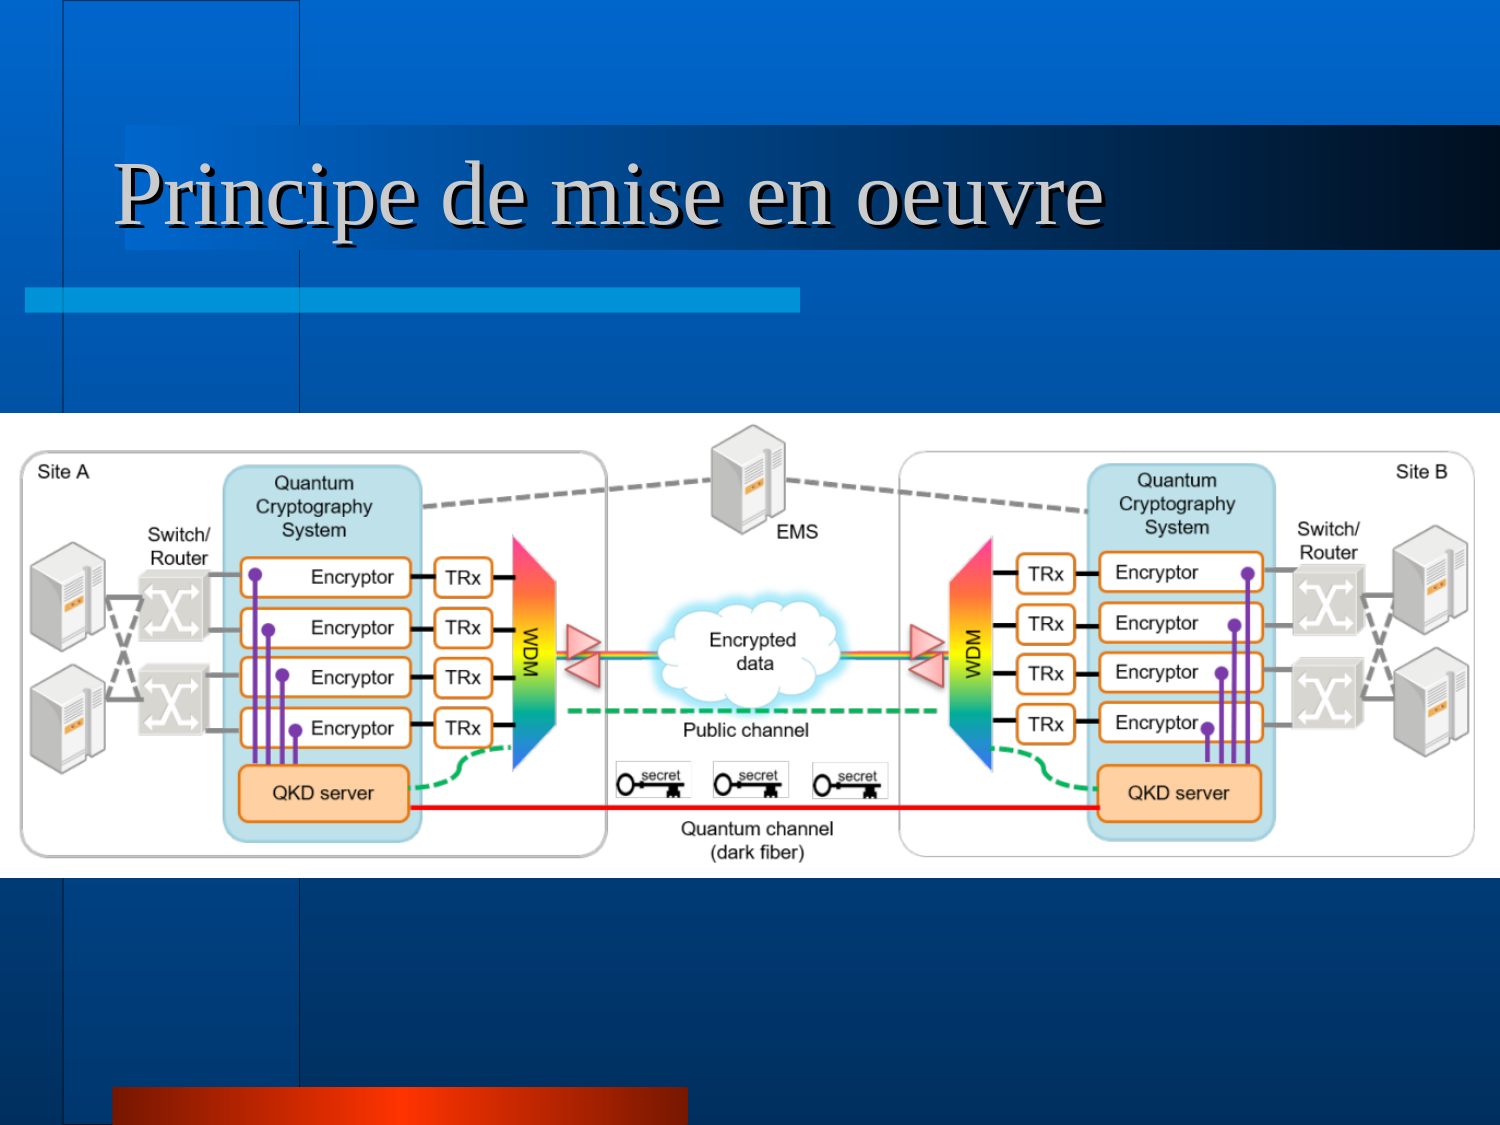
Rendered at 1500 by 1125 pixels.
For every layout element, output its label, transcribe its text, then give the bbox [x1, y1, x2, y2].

title Principe de mise en oeuvre [112, 83, 1388, 304]
picture [0, 413, 1500, 878]
